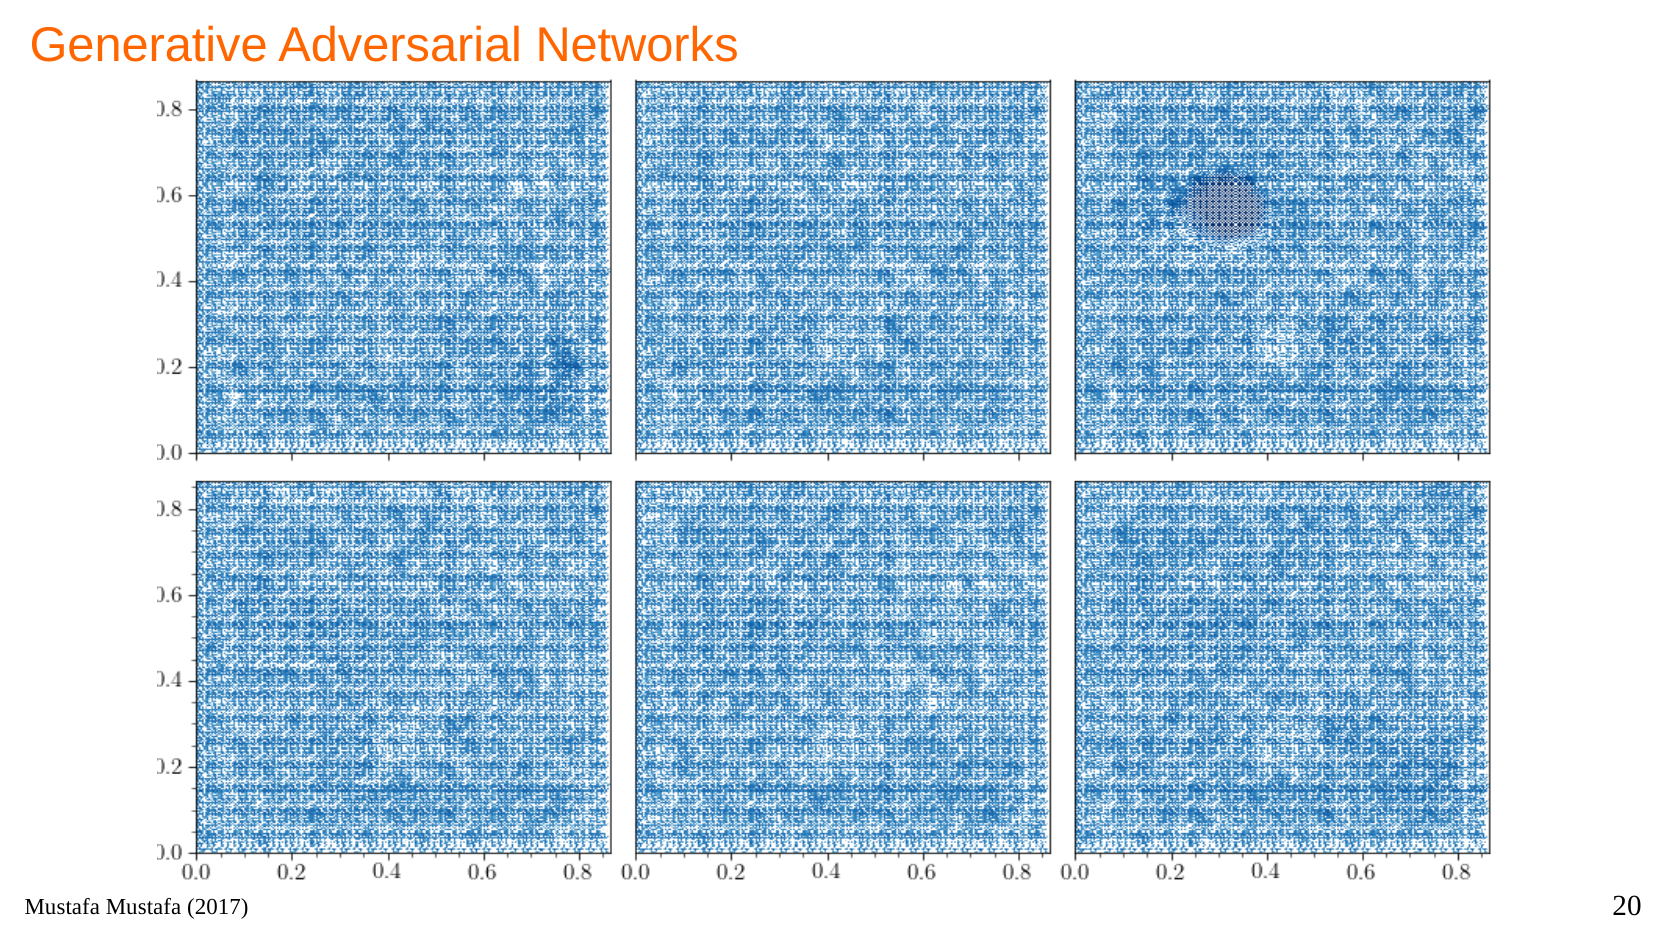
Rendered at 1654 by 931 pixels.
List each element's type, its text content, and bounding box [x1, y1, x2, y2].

picture [157, 70, 1508, 881]
title Generative Adversarial Networks [29, 15, 1621, 74]
